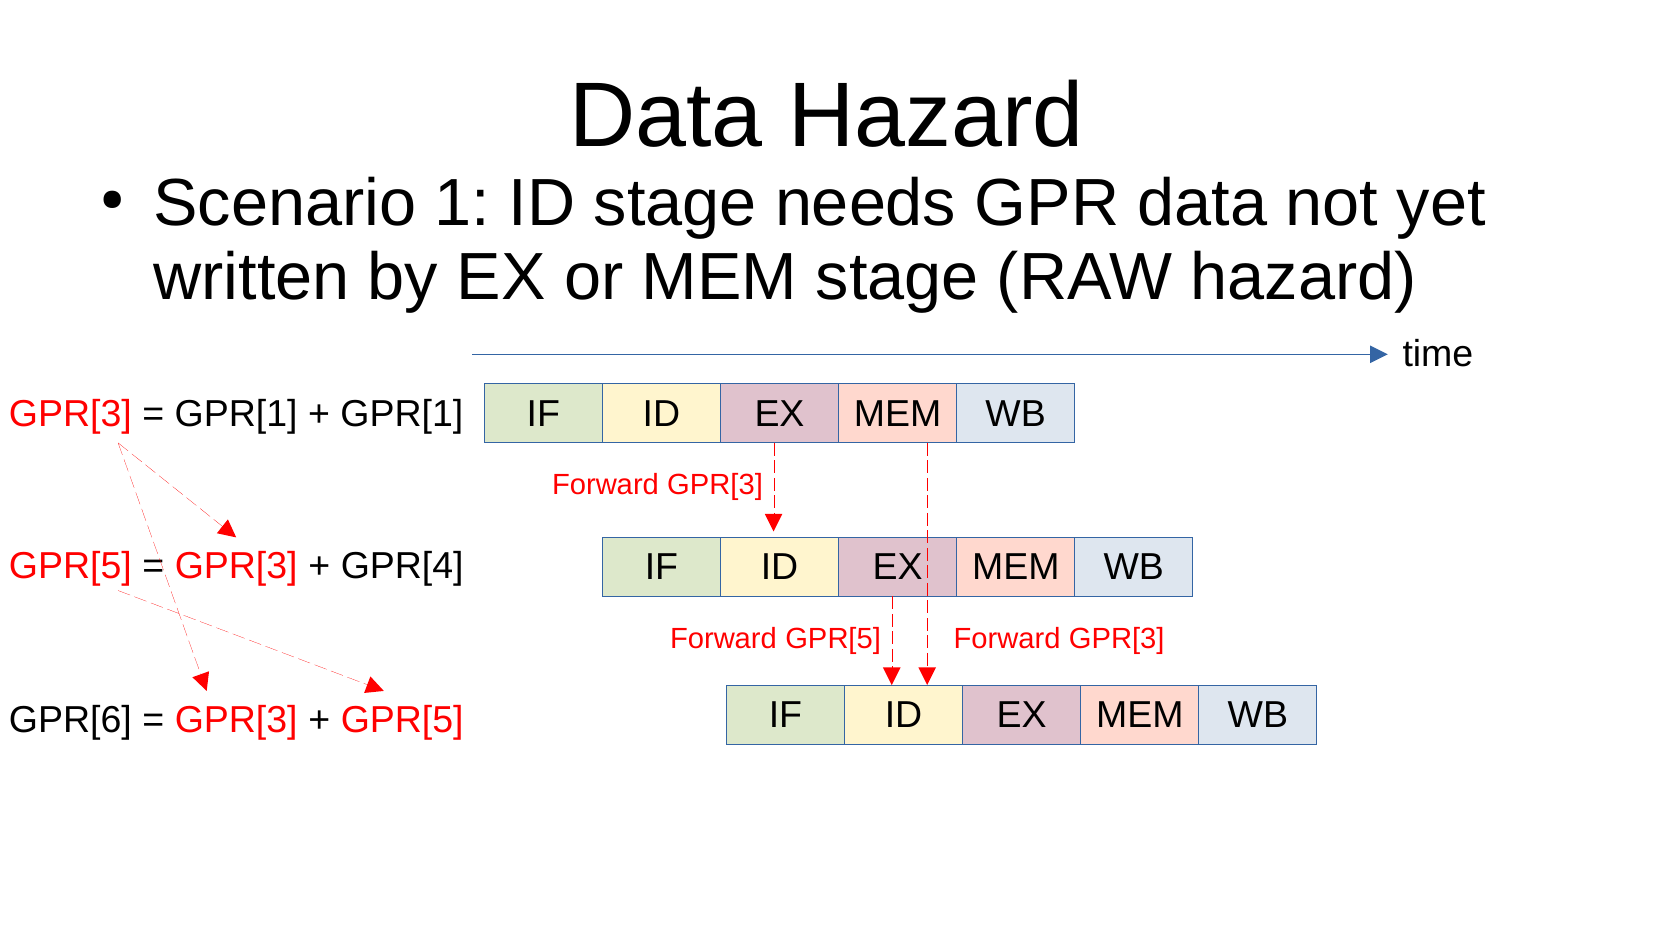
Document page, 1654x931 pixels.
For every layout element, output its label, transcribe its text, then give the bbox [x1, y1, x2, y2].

text_box Forward GPR[3] [938, 614, 1199, 662]
text_box WB [1199, 685, 1317, 745]
text_box ID [603, 383, 721, 443]
text_box Forward GPR[3] [537, 460, 804, 509]
text_box time [1387, 324, 1565, 382]
text_box MEM [838, 383, 957, 443]
text_box MEM [1080, 685, 1199, 745]
text_box Forward GPR[5] [655, 614, 916, 662]
text_box WB [957, 383, 1075, 443]
text_box GPR[3] = GPR[1] + GPR[1] [0, 385, 497, 485]
text_box ID [845, 685, 963, 745]
text_box MEM [956, 537, 1075, 597]
text_box IF [484, 383, 603, 443]
text_box GPR[6] = GPR[3] + GPR[5] [0, 690, 497, 761]
text_box IF [726, 685, 845, 745]
list Scenario 1: ID stage needs GPR data not yet written by EX or MEM stage (RAW hazard) [82, 164, 1571, 325]
text_box IF [602, 537, 721, 597]
text_box WB [1075, 537, 1193, 597]
text_box ID [721, 537, 839, 597]
text_box EX [963, 685, 1080, 745]
title Data Hazard [82, 37, 1571, 164]
text_box GPR[5] = GPR[3] + GPR[4] [0, 537, 497, 607]
text_box EX [839, 537, 956, 597]
text_box EX [721, 383, 838, 443]
